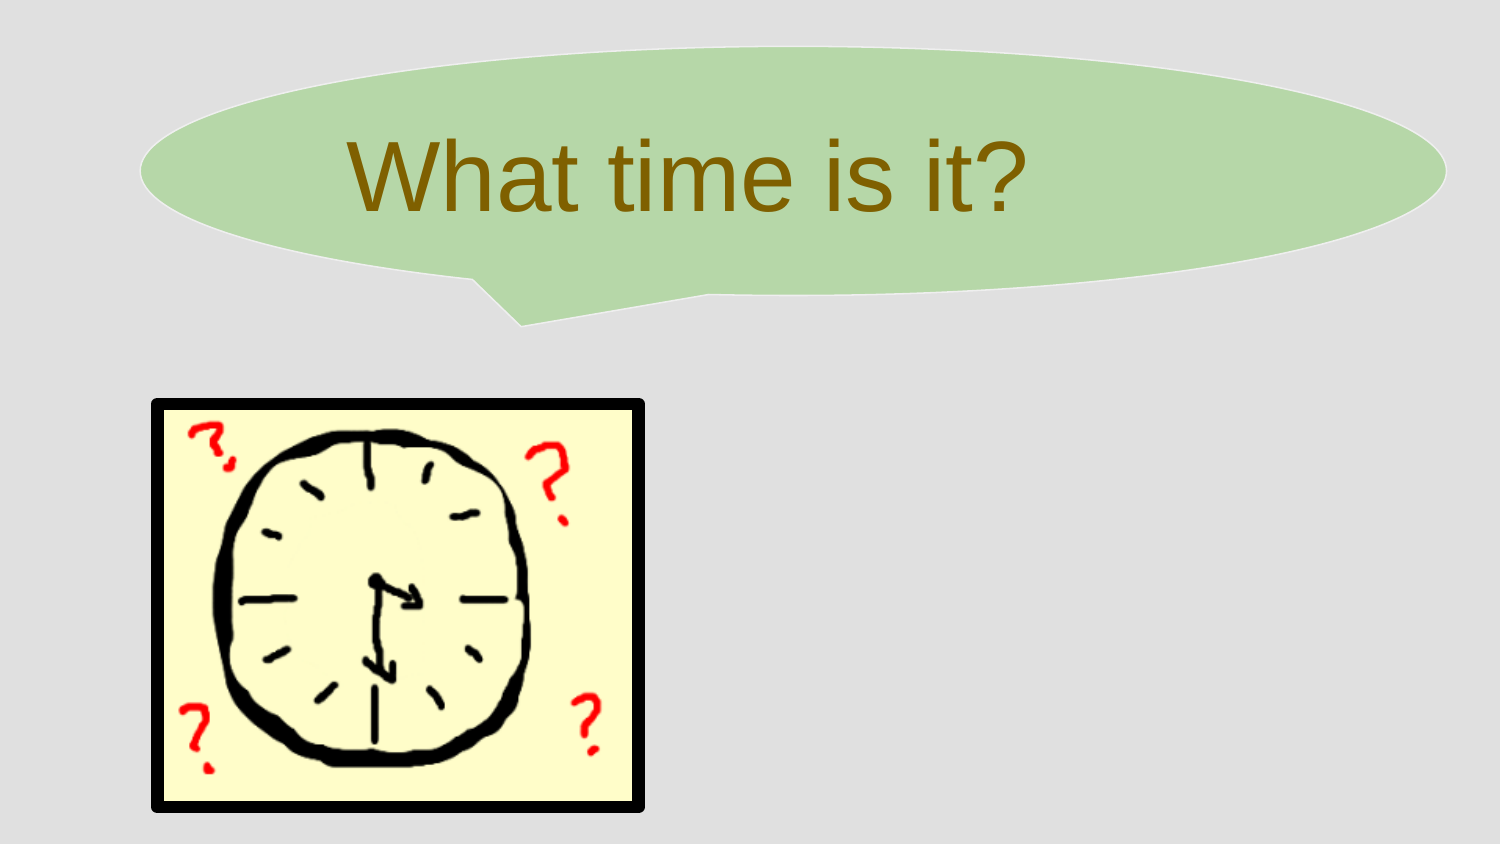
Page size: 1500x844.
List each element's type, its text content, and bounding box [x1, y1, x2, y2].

picture [163, 410, 633, 801]
text_box What time is it? [140, 46, 1447, 327]
